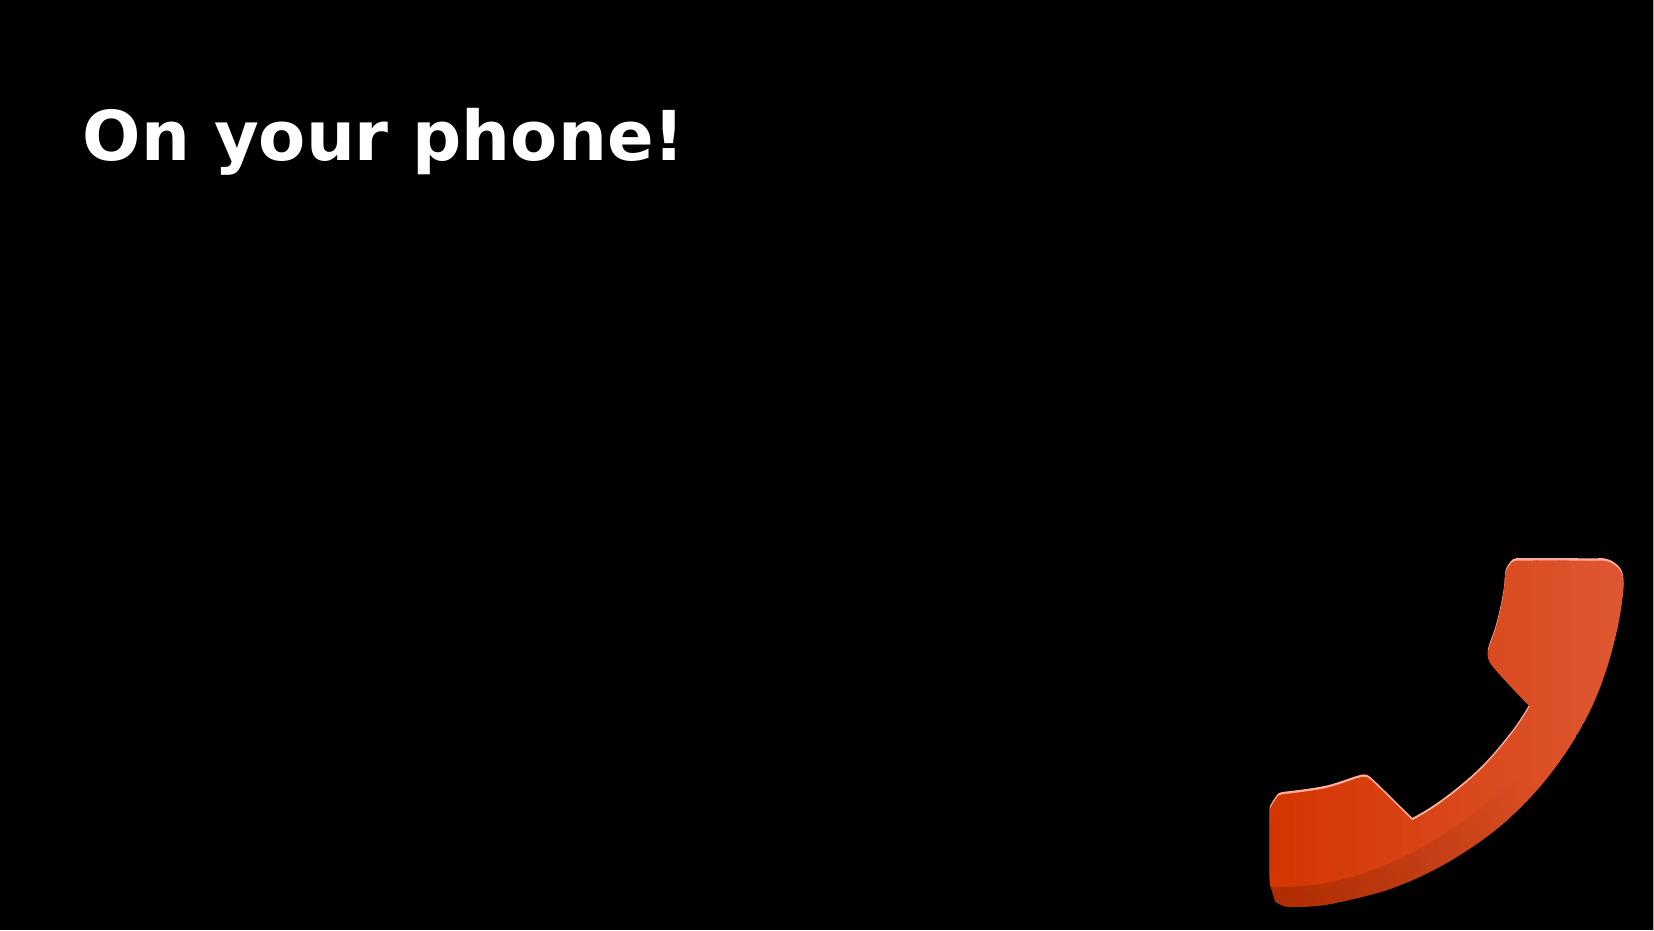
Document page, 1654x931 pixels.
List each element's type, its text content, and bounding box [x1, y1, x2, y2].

picture [1251, 543, 1641, 926]
title On your phone! [82, 59, 1571, 215]
